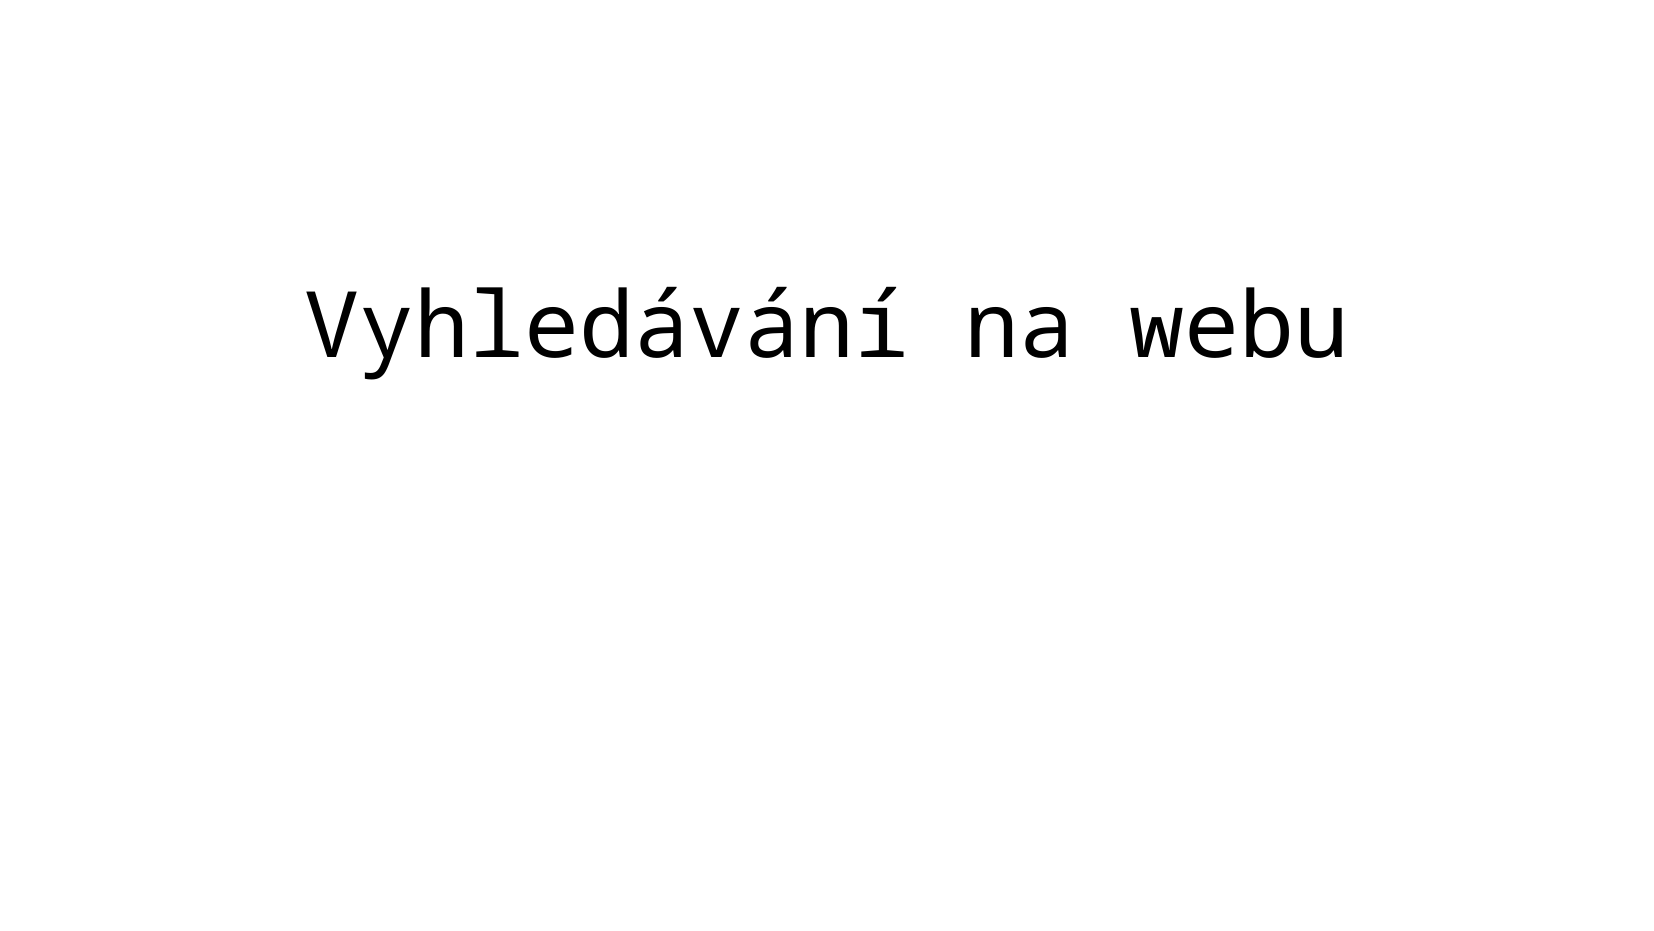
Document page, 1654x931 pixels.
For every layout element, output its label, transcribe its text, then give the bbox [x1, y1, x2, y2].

title Vyhledávání na webu [82, 206, 1571, 438]
